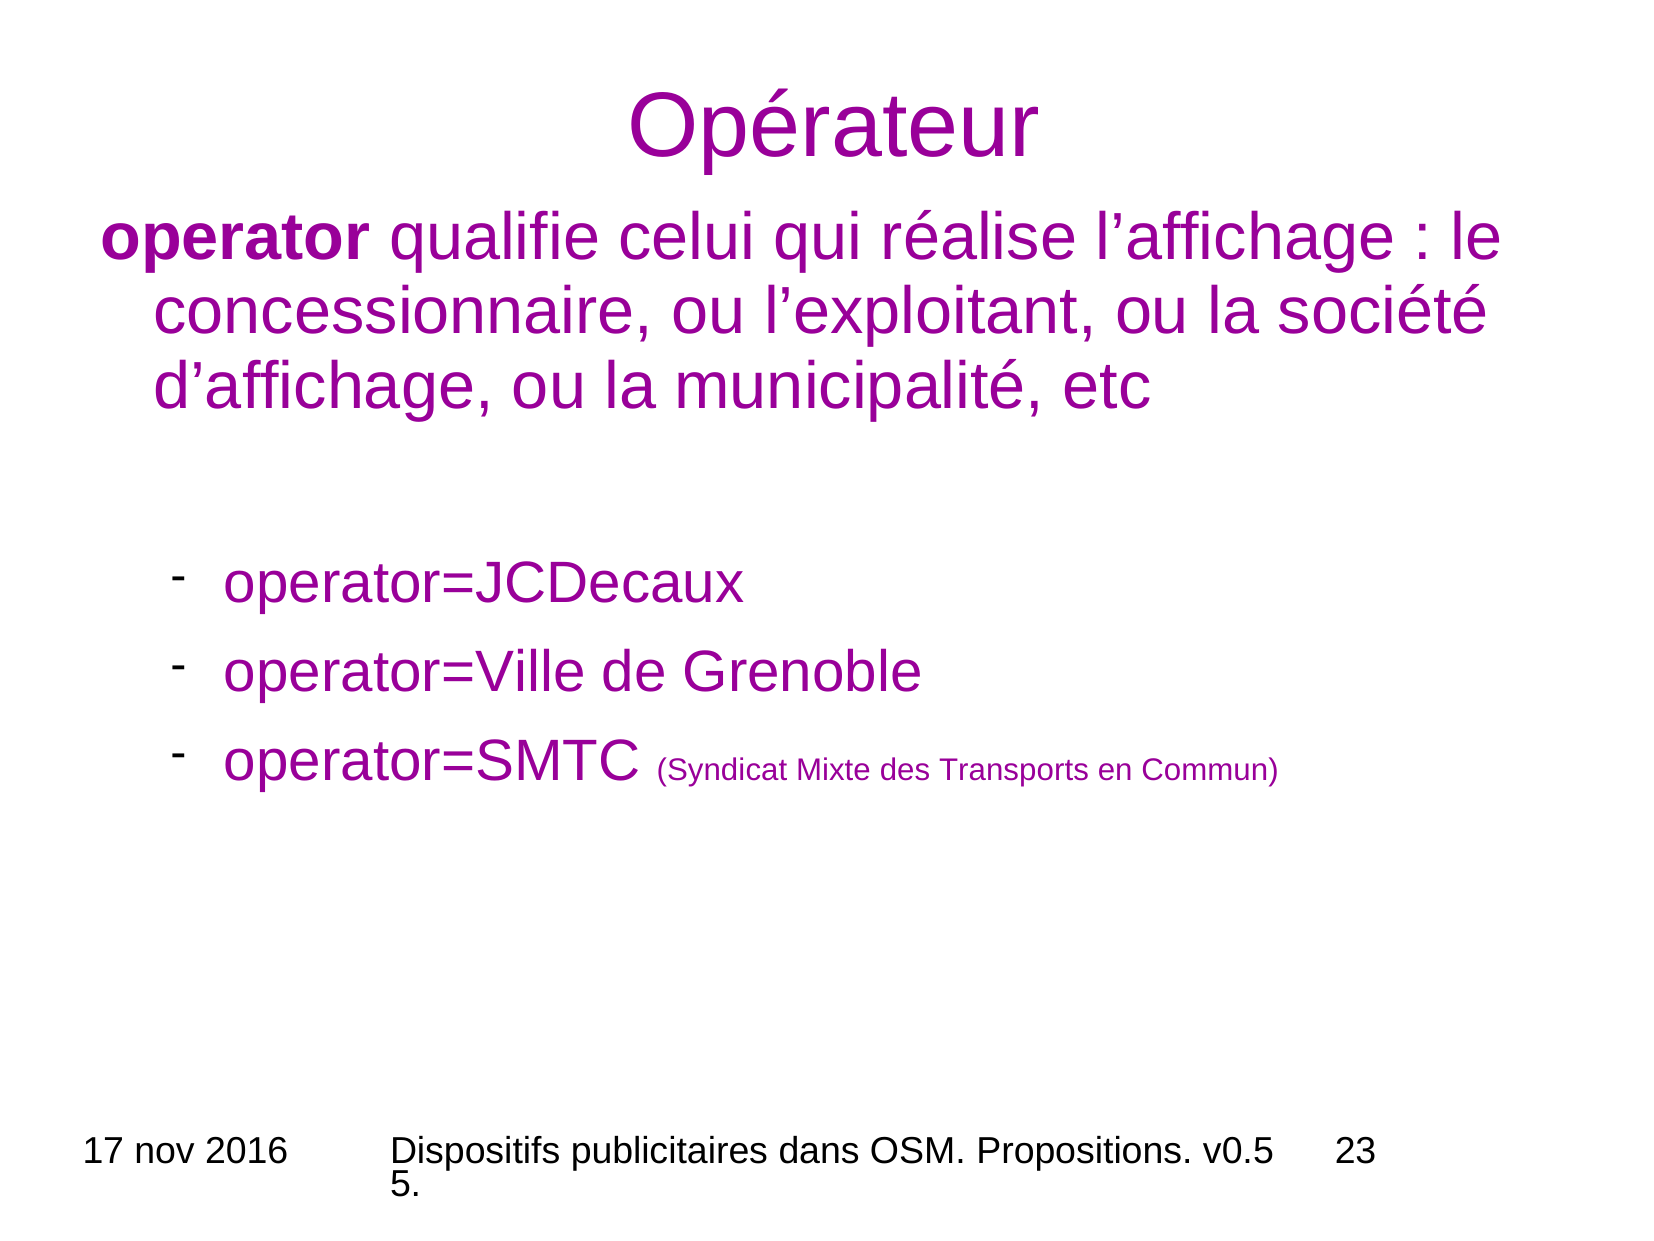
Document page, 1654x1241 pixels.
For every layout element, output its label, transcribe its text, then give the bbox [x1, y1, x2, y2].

title Opérateur [90, 19, 1579, 225]
list operator qualifie celui qui réalise l’affichage : le concessionnaire, ou l’exploitant, ou la société d’affichage, ou la municipalité, etc operator=JCDecaux operator=Ville de Grenoble operator=SMTC (Syndicat Mixte des Transports en Commun) [82, 195, 1571, 1096]
